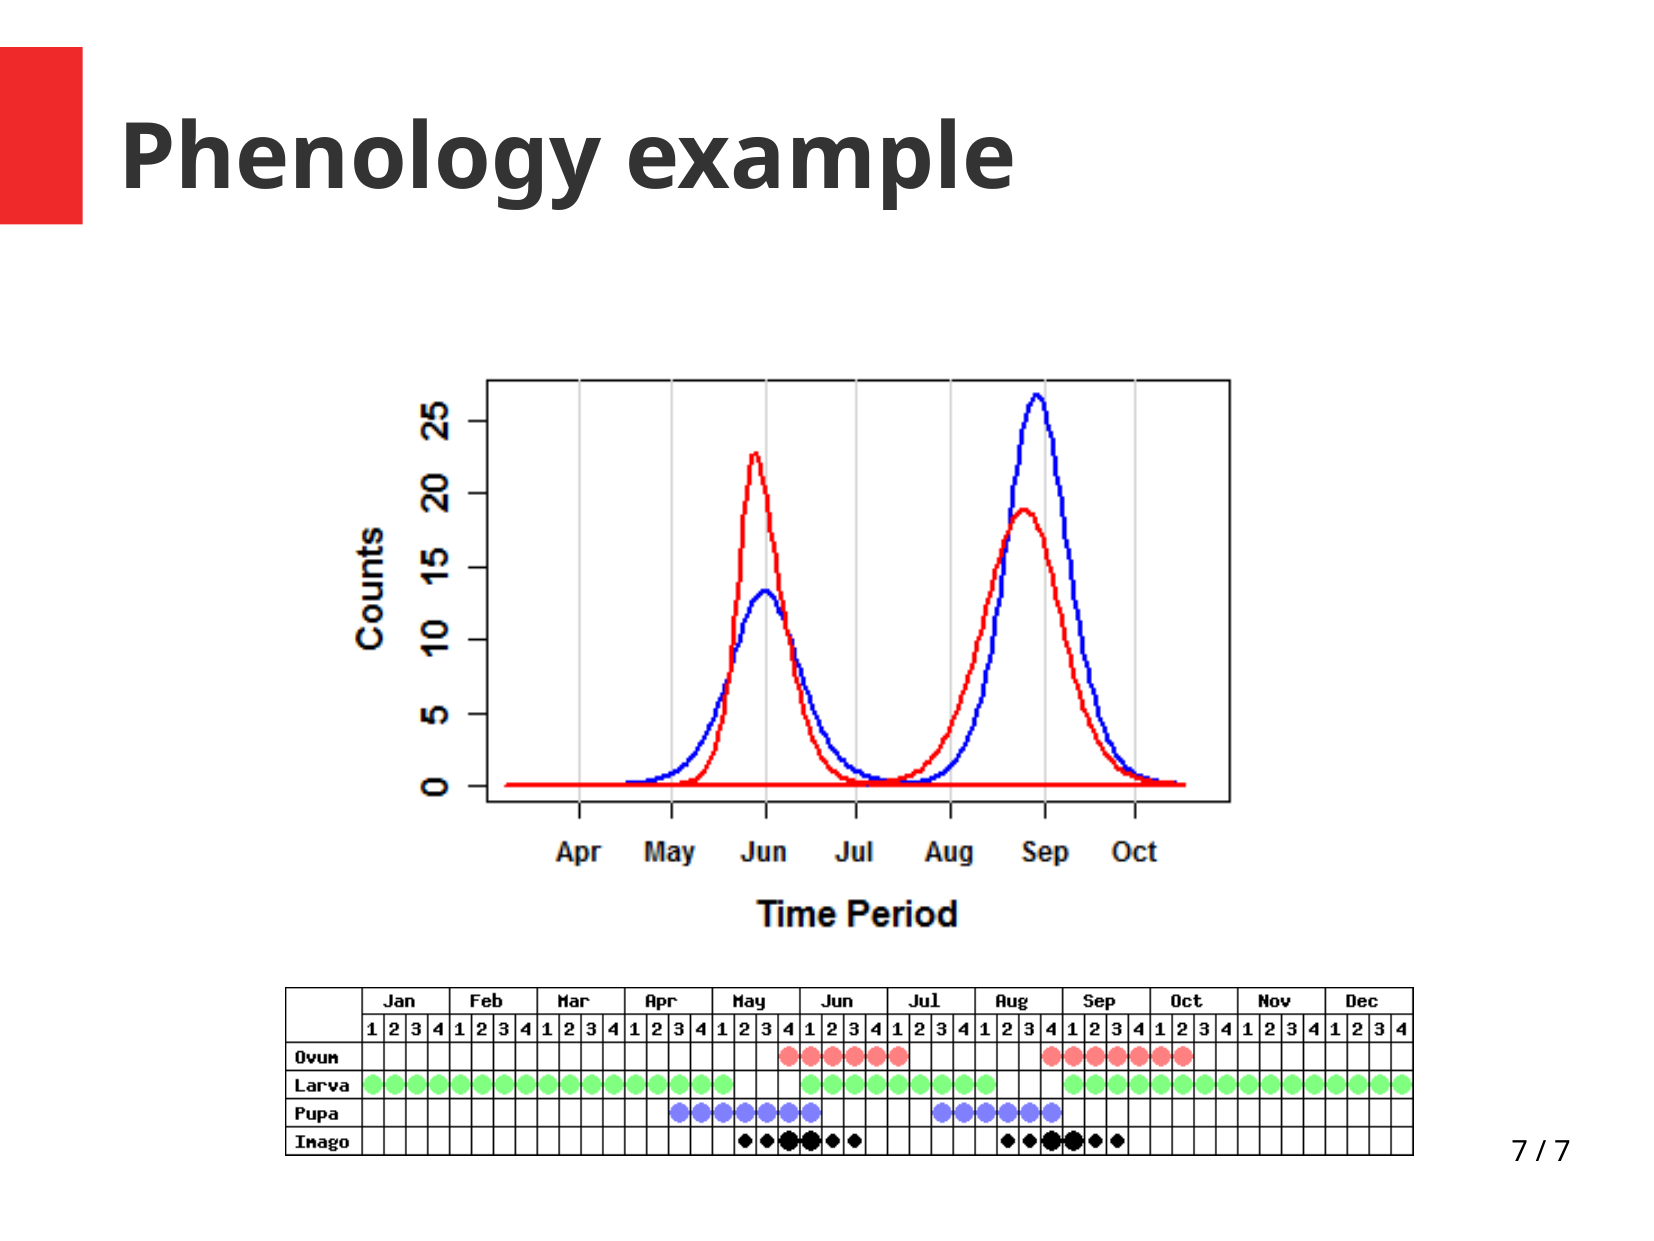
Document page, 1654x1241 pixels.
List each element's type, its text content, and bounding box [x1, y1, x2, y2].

picture [285, 987, 1414, 1156]
title Phenology example [118, 49, 1571, 257]
picture [354, 247, 1299, 968]
